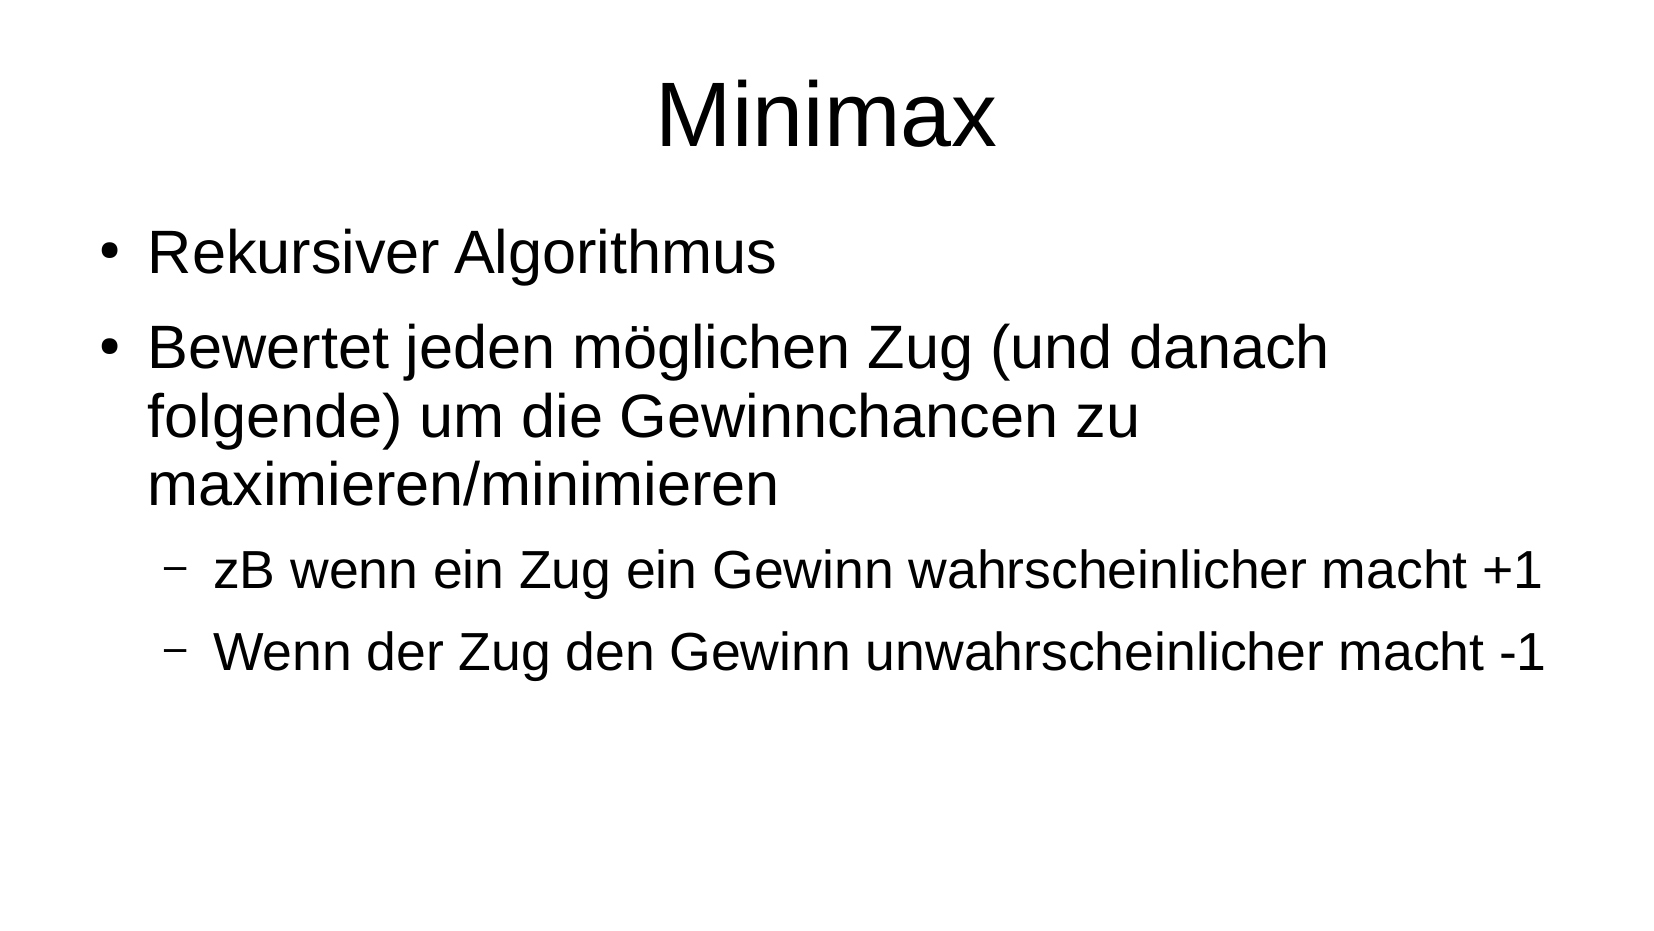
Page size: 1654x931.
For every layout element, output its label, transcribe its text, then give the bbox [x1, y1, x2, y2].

list Rekursiver Algorithmus Bewertet jeden möglichen Zug (und danach folgende) um die Gewinnchancen zu maximieren/minimieren zB wenn ein Zug ein Gewinn wahrscheinlicher macht +1 Wenn der Zug den Gewinn unwahrscheinlicher macht -1 [82, 217, 1571, 758]
title Minimax [82, 37, 1571, 193]
